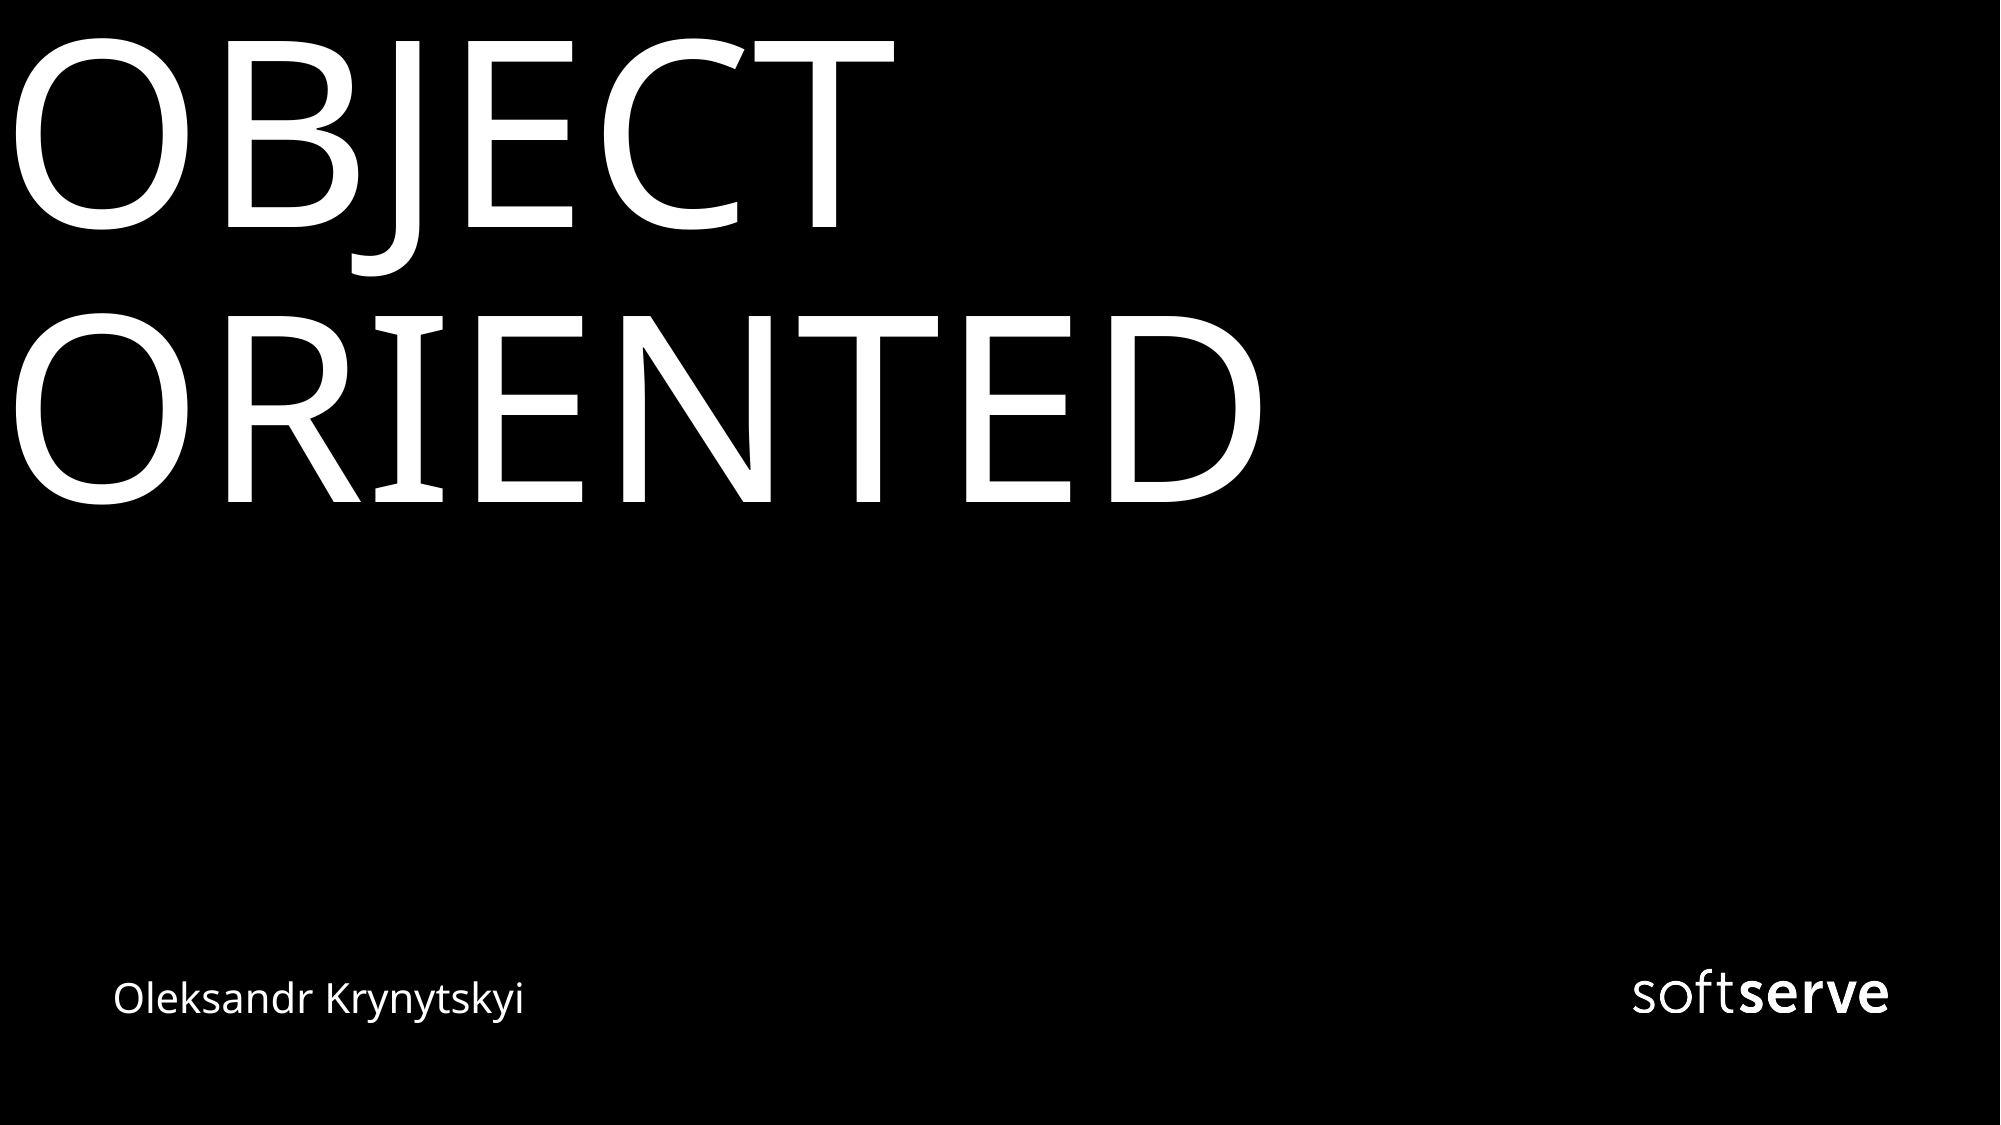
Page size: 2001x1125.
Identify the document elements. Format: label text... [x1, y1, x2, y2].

list Oleksandr Krynytskyi [112, 970, 682, 1019]
picture [1633, 968, 1888, 1013]
title OBJECT ORIENTED [0, 0, 2000, 788]
